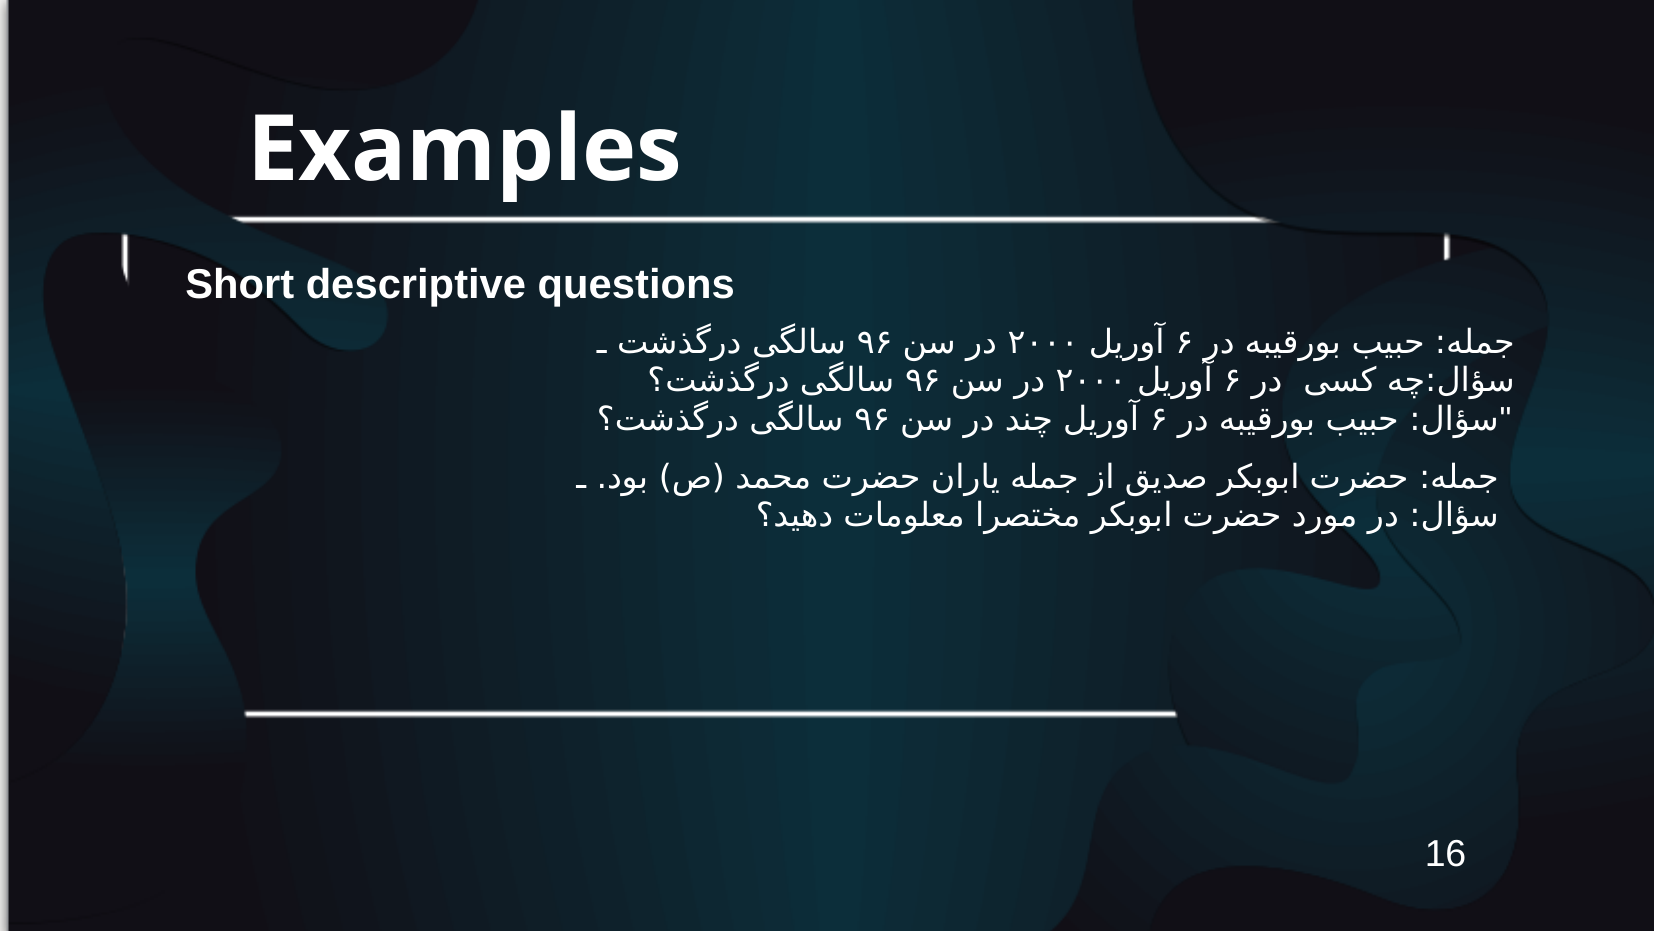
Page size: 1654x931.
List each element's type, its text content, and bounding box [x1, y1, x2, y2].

text_box Examples [232, 75, 1186, 197]
picture [0, 0, 1654, 931]
text_box Short descriptive questions [170, 253, 751, 316]
text_box 16 [1410, 825, 1576, 882]
text_box جمله: حبیب بورقیبه در ۶ آوریل ۲۰۰۰ در سن ۹۶ سالگی درگذشت ـ سؤال:چه کسی در ۶ آوریل ۲۰۰۰ در سن ۹۶ سالگی درگذشت؟ سؤال: حبیب بورقیبه در ۶ آوریل چند در سن ۹۶ سالگی درگذشت؟" [582, 315, 1531, 446]
text_box جمله: حضرت ابوبکر صدیق از جمله یاران حضرت محمد (ص) بود. ـ سؤال: در مورد حضرت ابوبکر مختصرا معلومات دهید؟ [561, 450, 1516, 542]
